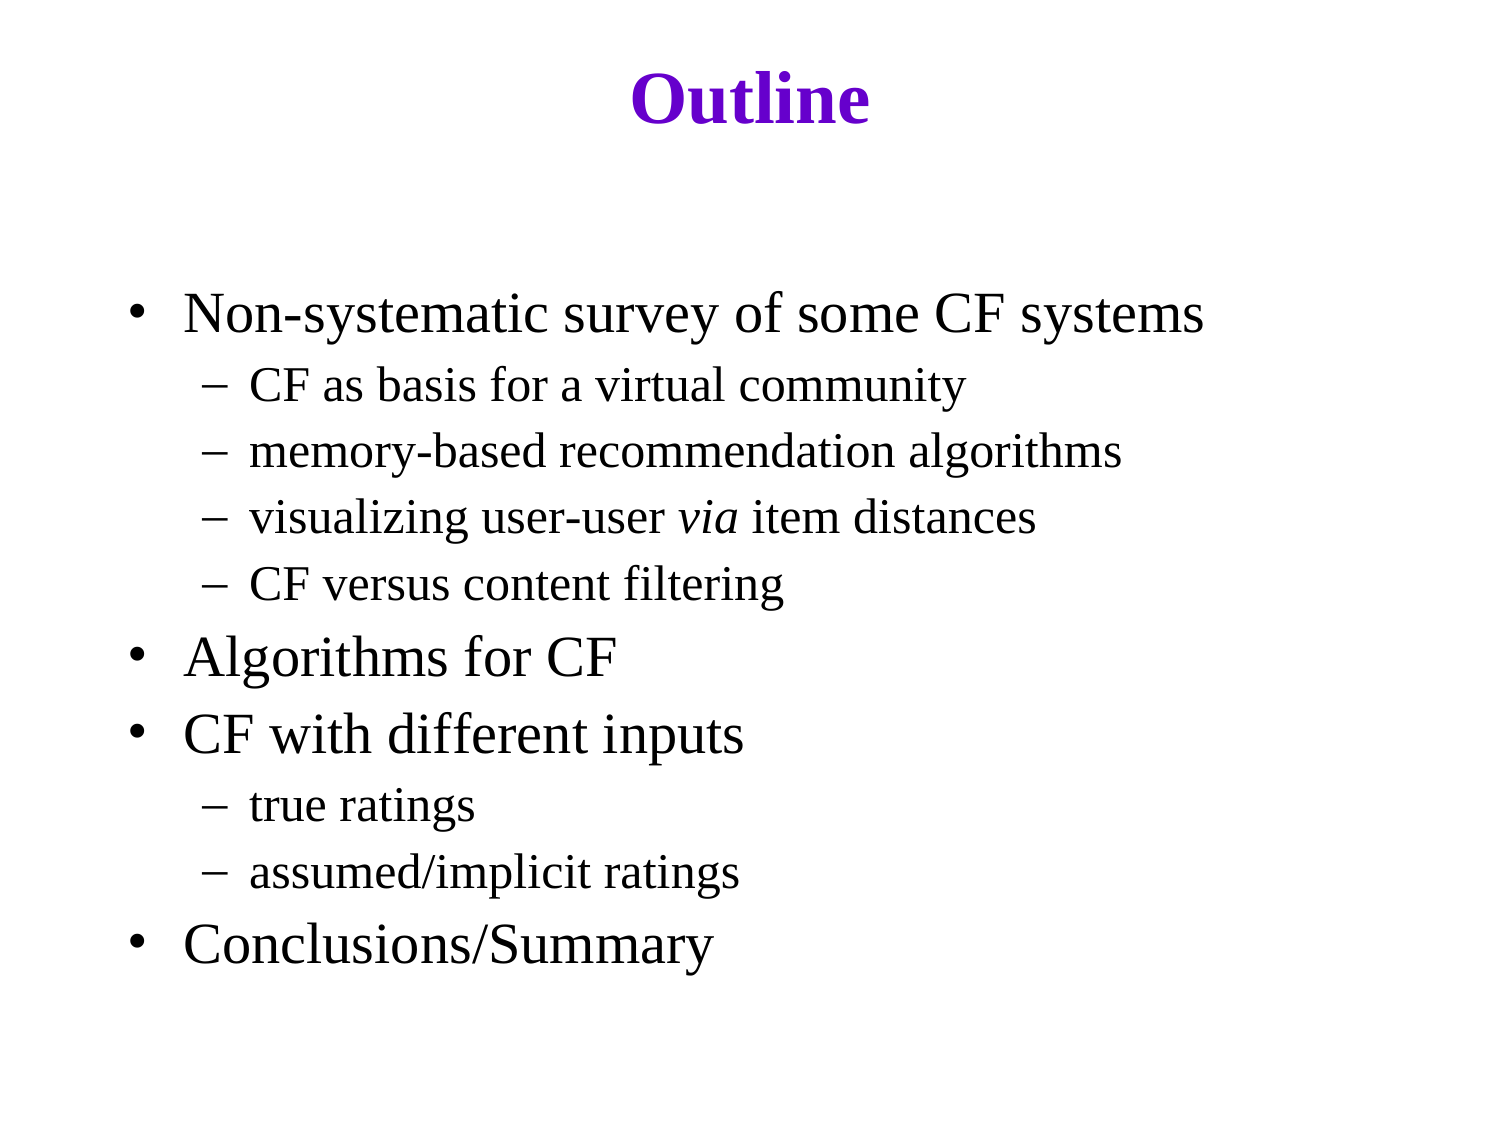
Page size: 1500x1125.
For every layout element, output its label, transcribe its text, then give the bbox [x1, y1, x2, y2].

title Outline [112, 0, 1388, 188]
list Non-systematic survey of some CF systems CF as basis for a virtual community memory-based recommendation algorithms visualizing user-user via item distances CF versus content filtering Algorithms for CF CF with different inputs true ratings assumed/implicit ratings Conclusions/Summary [112, 275, 1388, 1000]
